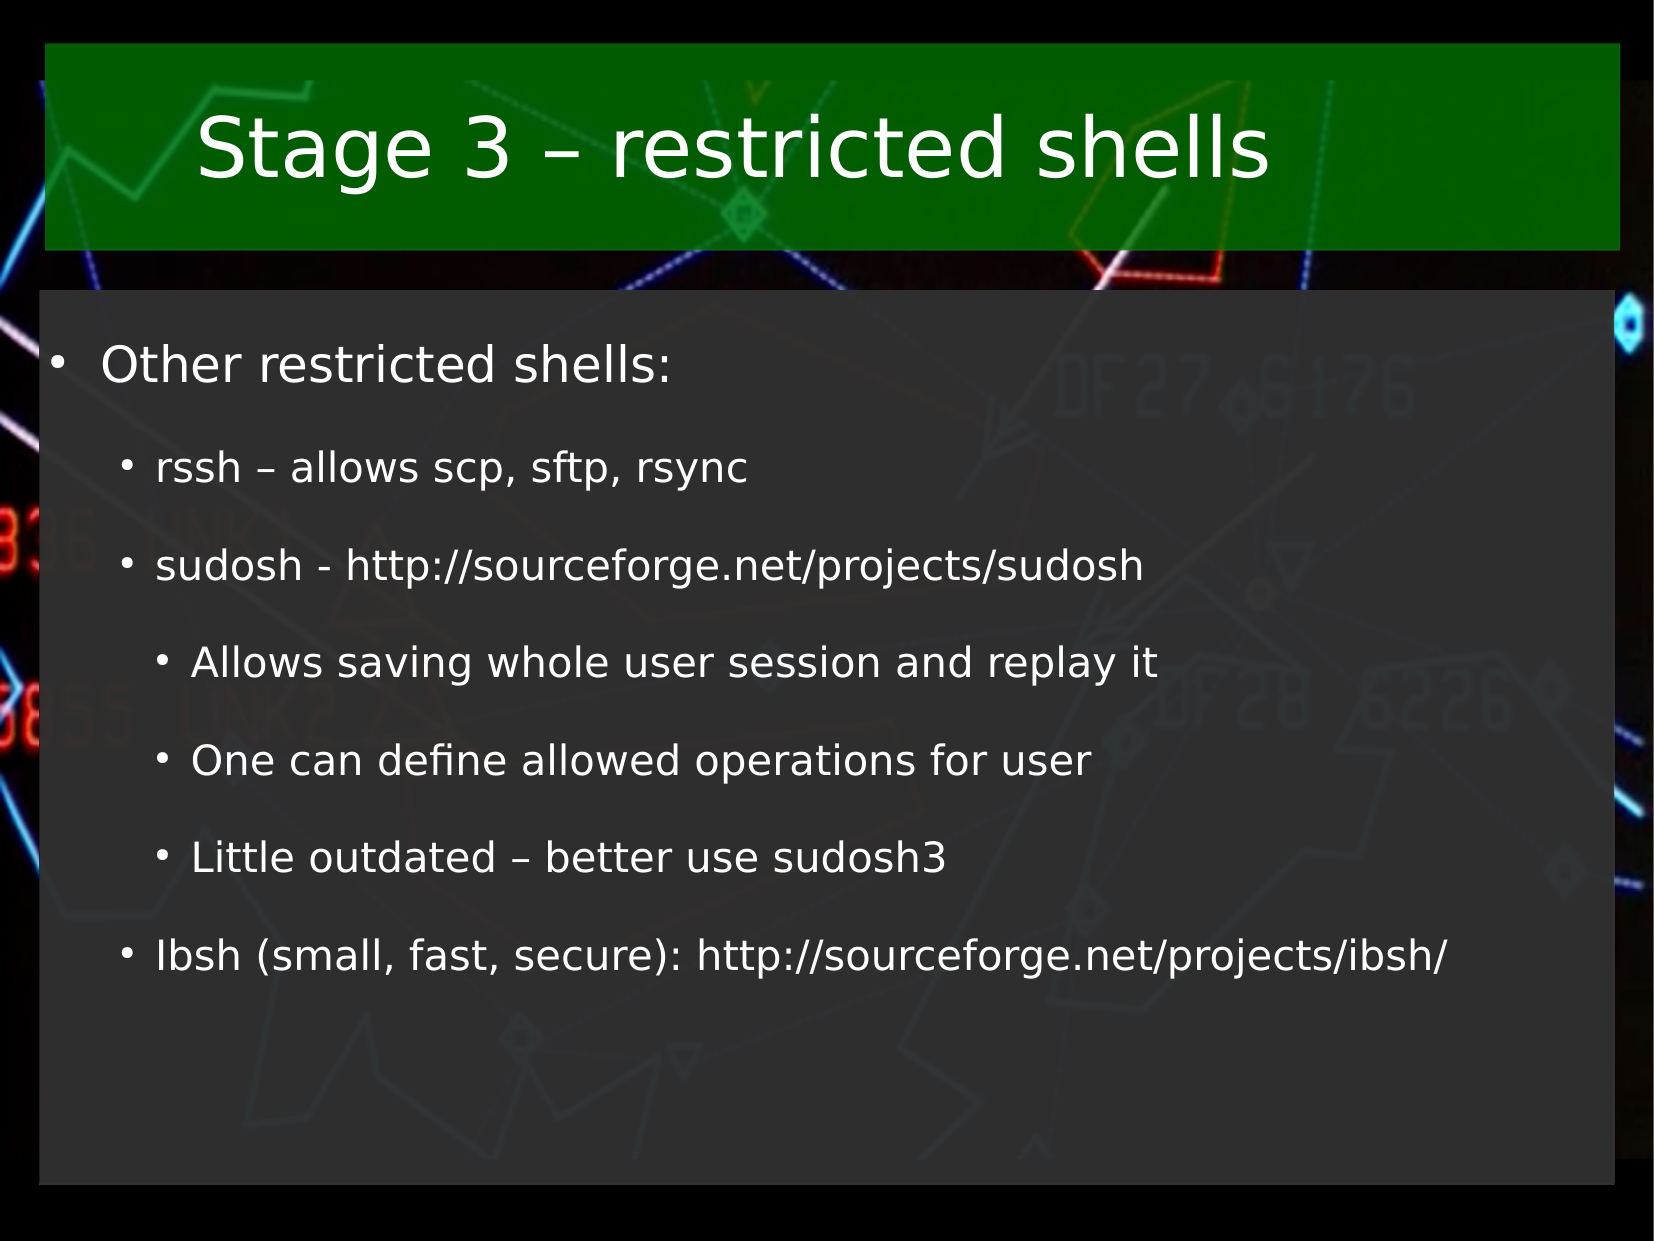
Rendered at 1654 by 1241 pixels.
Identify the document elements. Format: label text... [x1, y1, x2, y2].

picture [0, 0, 1654, 1241]
title Stage 3 – restricted shells [45, 43, 1621, 251]
text_box Other restricted shells: rssh – allows scp, sftp, rsync sudosh - http://sourceforge.net/projects/sudosh Allows saving whole user session and replay it One can define allowed operations for user Little outdated – better use sudosh3 Ibsh (small, fast, secure): http://sourceforge.net/projects/ibsh/ [39, 290, 1615, 1185]
